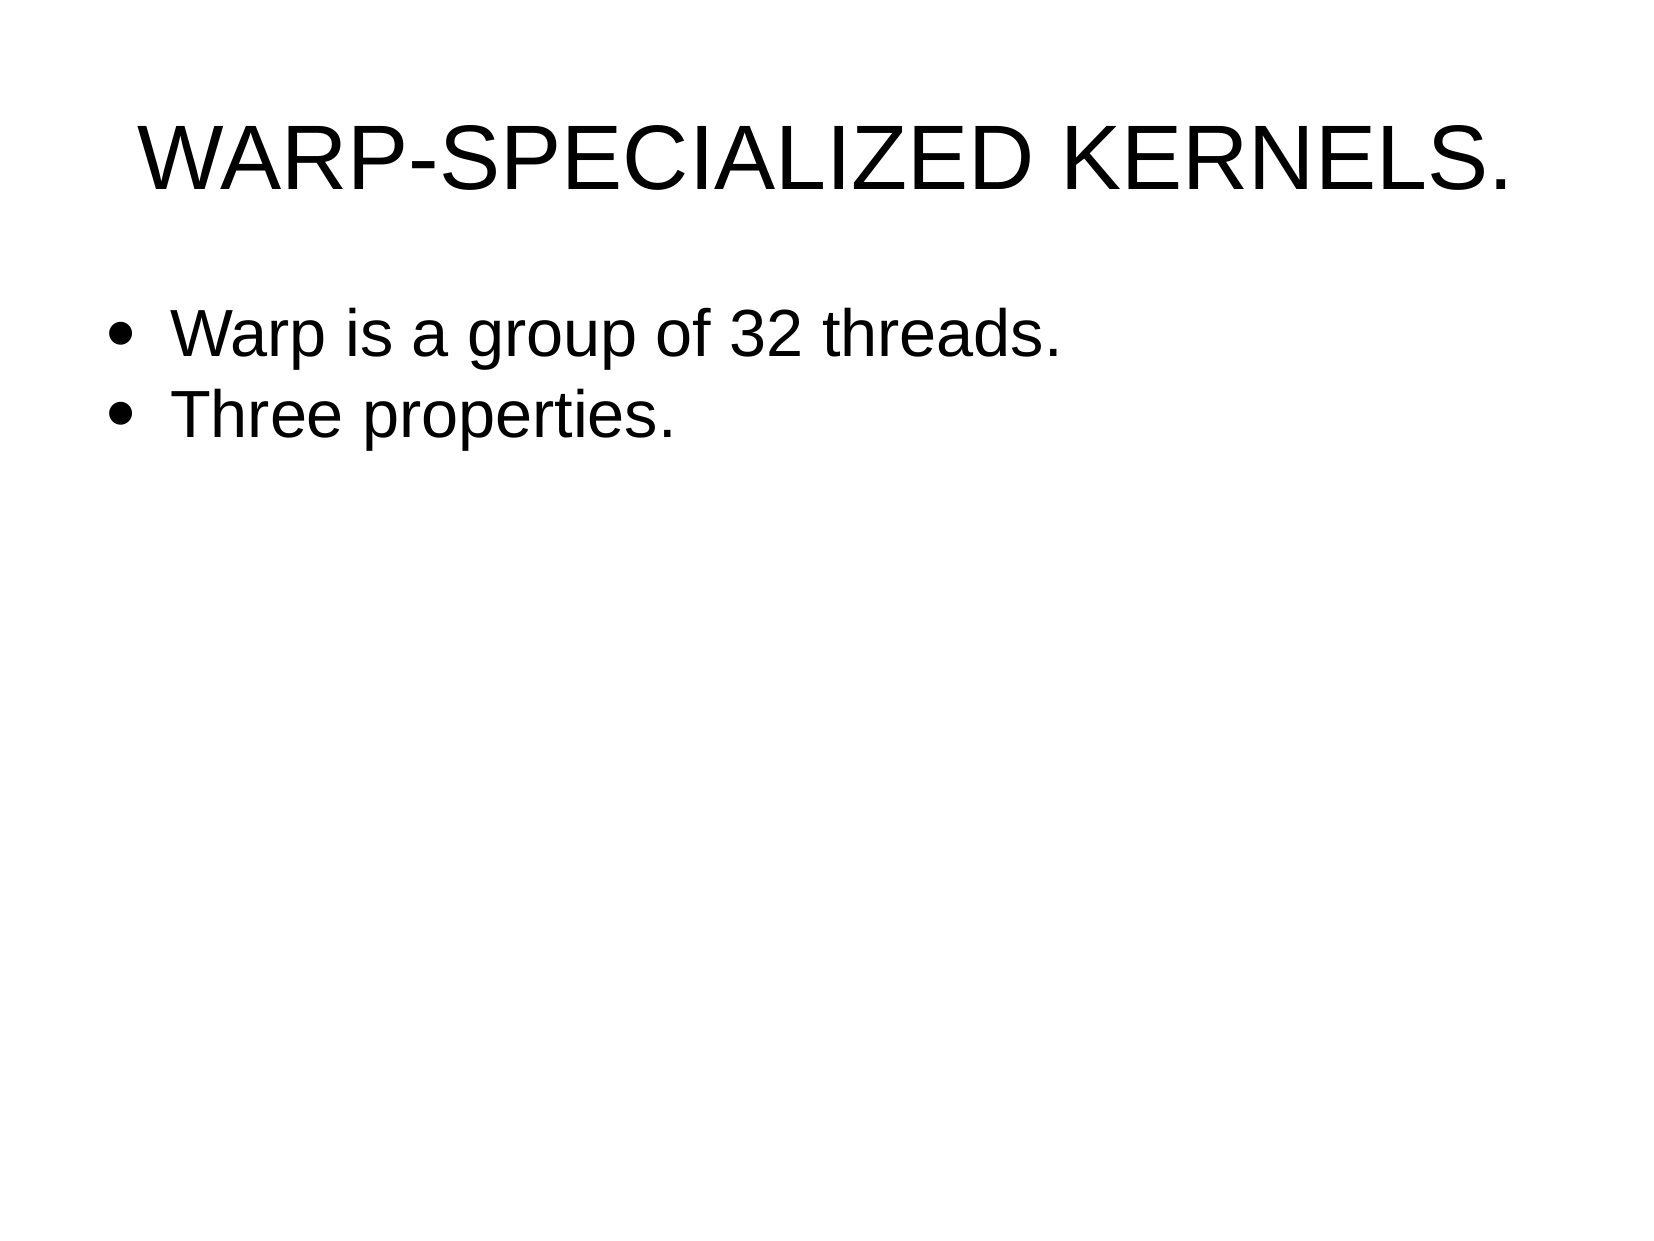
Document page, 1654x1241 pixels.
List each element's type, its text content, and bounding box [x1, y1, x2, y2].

list Warp is a group of 32 threads. Three properties. [82, 290, 1571, 1109]
title WARP-SPECIALIZED KERNELS. [82, 49, 1571, 257]
